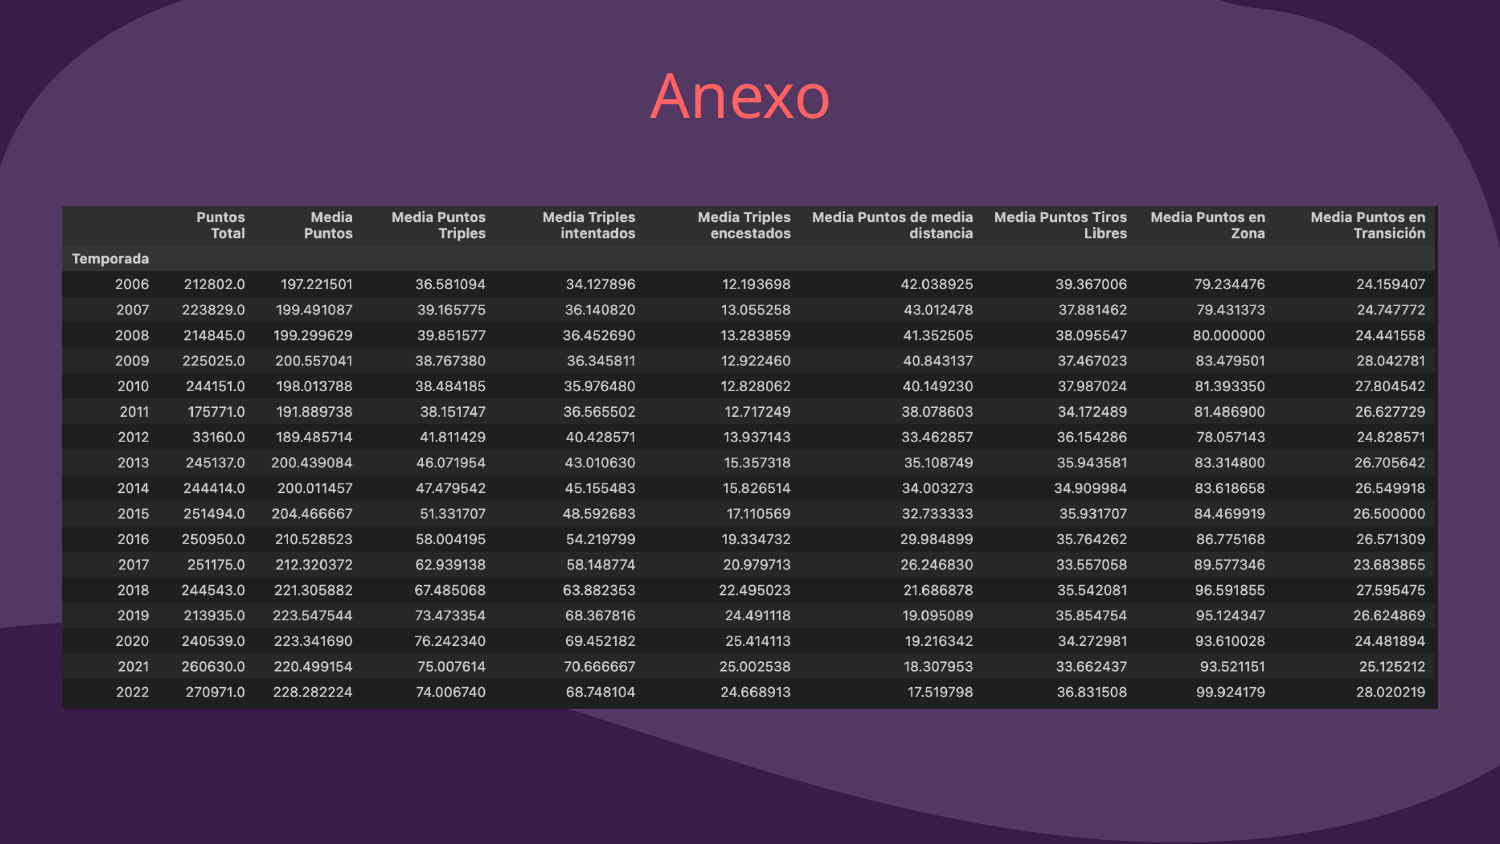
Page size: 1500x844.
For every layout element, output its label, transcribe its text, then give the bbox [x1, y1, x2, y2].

title Anexo [424, 42, 1058, 147]
picture [62, 206, 1438, 709]
